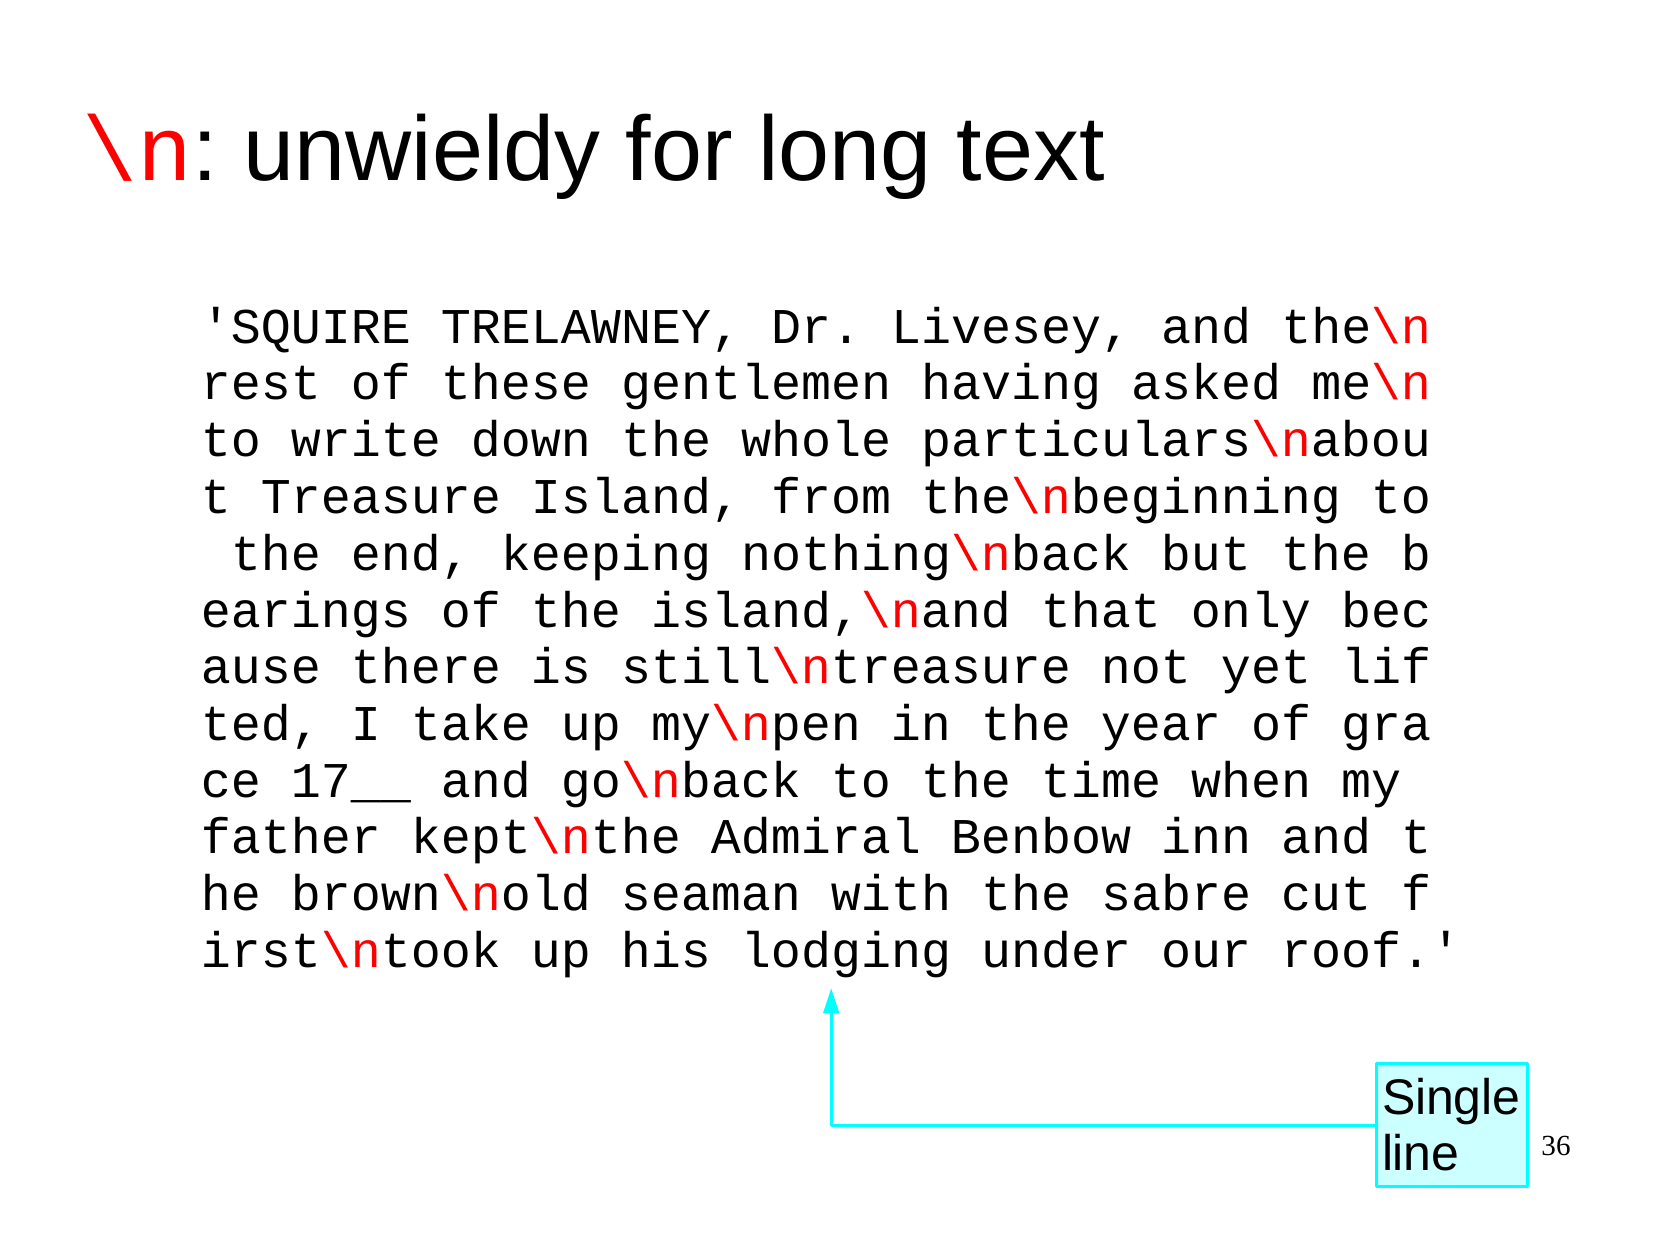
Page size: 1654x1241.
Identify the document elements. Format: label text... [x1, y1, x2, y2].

text_box 'SQUIRE TRELAWNEY, Dr. Livesey, and the\n rest of these gentlemen having asked me\n to write down the whole particulars\nabou t Treasure Island, from the\nbeginning to the end, keeping nothing\nback but the b earings of the island,\nand that only bec ause there is still\ntreasure not yet lif ted, I take up my\npen in the year of gra ce 17__ and go\nback to the time when my father kept\nthe Admiral Benbow inn and t he brown\nold seaman with the sabre cut f irst\ntook up his lodging under our roof.' [195, 295, 1468, 989]
text_box Single line [1376, 1063, 1528, 1187]
title \n: unwieldy for long text [82, 49, 1571, 257]
